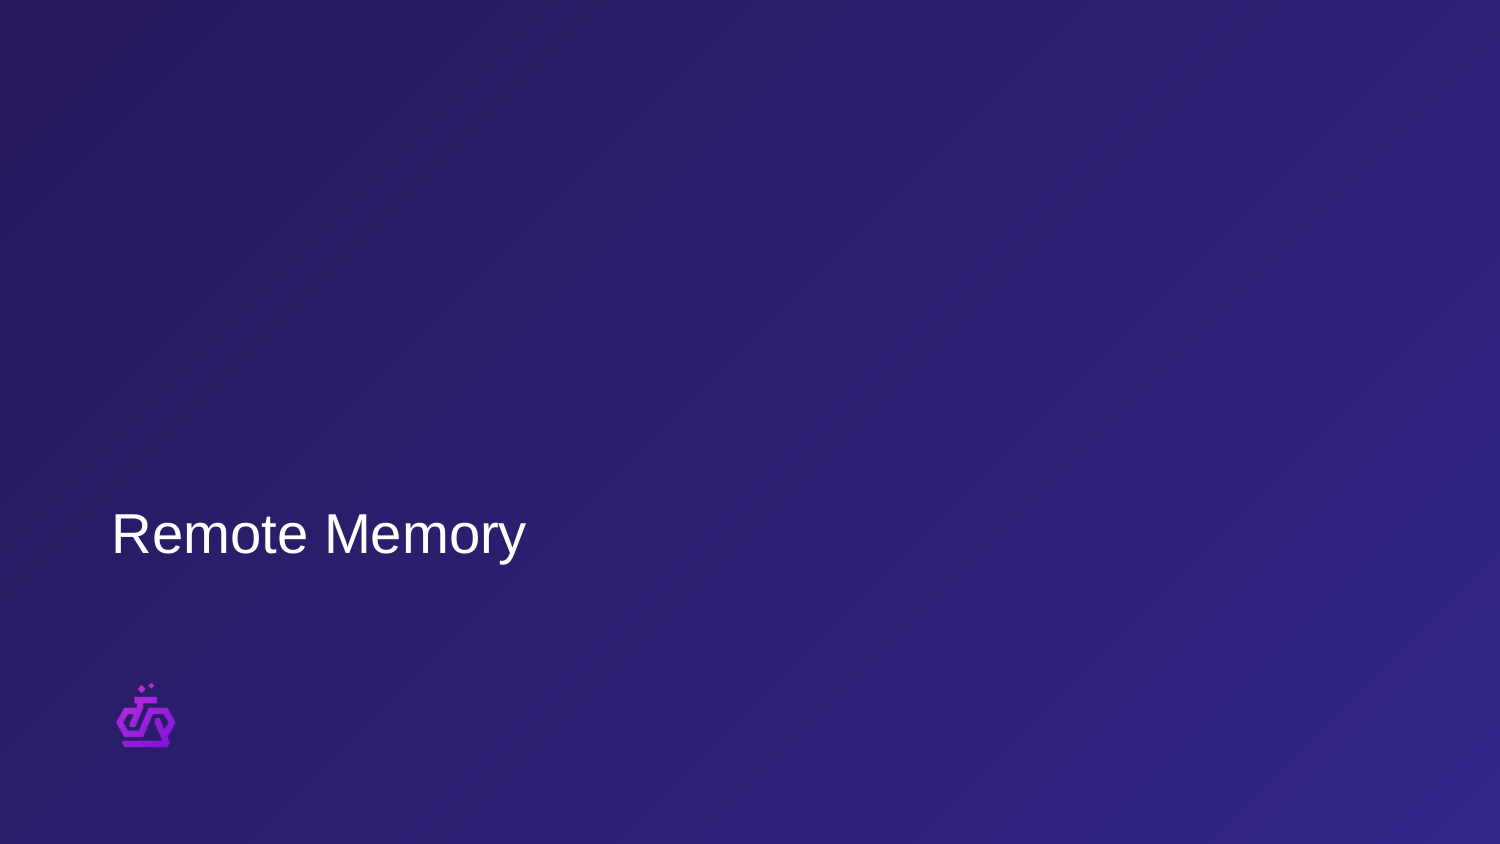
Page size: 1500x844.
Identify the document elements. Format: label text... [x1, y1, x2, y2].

picture [96, 661, 188, 773]
text_box Remote Memory [96, 465, 1419, 598]
